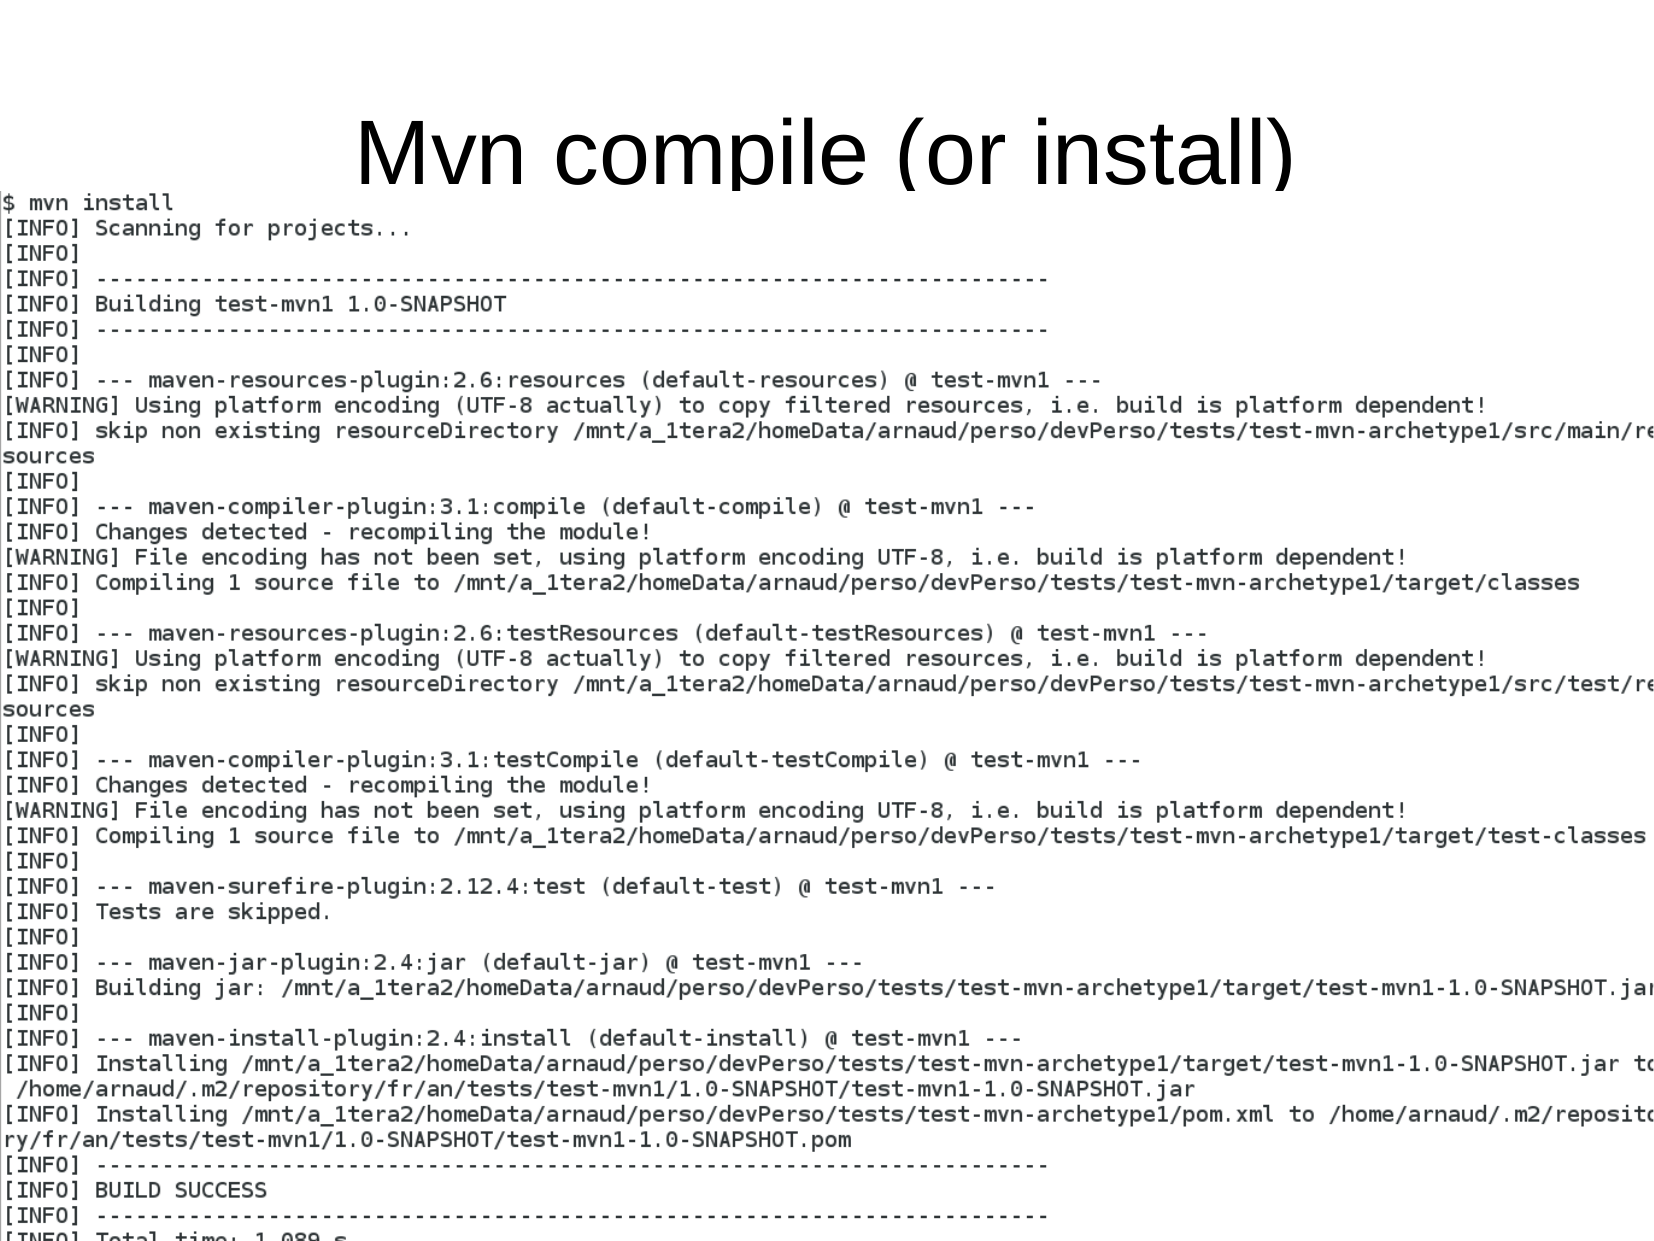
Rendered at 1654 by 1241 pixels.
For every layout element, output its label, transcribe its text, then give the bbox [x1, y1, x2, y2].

picture [0, 191, 1654, 1241]
title Mvn compile (or install) [82, 49, 1571, 191]
